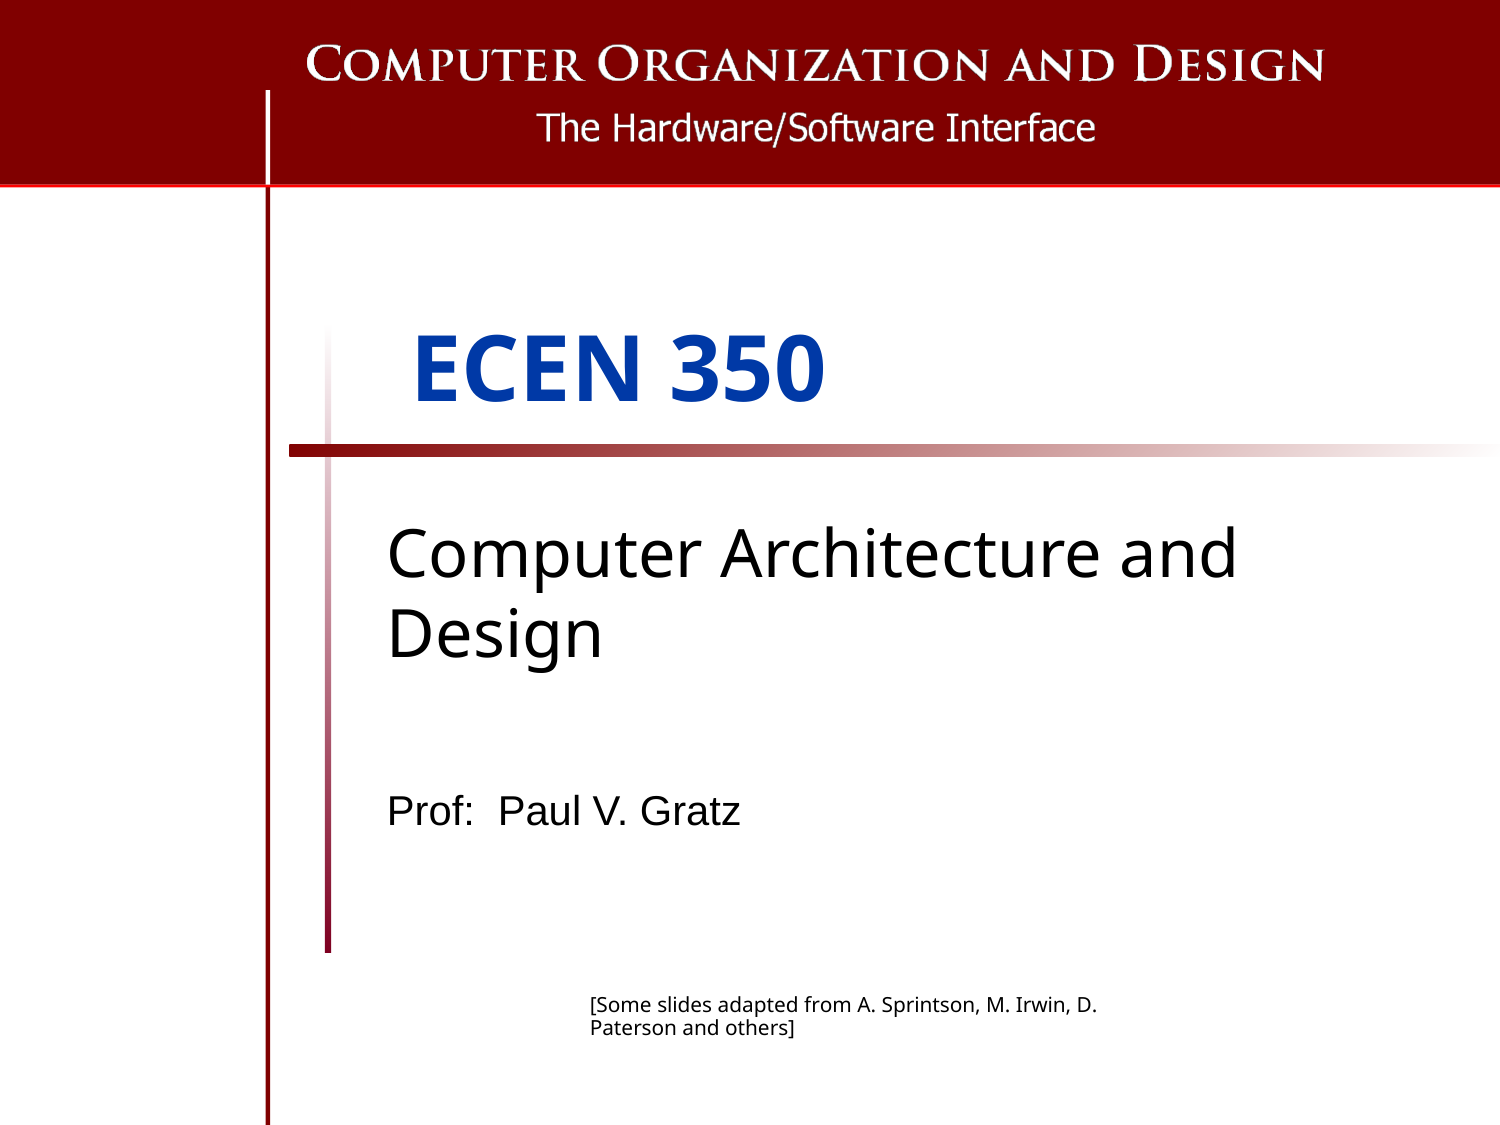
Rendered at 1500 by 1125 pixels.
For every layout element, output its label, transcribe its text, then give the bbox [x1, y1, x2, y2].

title ECEN 350 [395, 302, 1353, 428]
picture [289, 18, 1344, 160]
subtitle Computer Architecture and Design Prof: Paul V. Gratz [372, 503, 1329, 842]
text_box [Some slides adapted from A. Sprintson, M. Irwin, D. Paterson and others] [575, 987, 1200, 1048]
